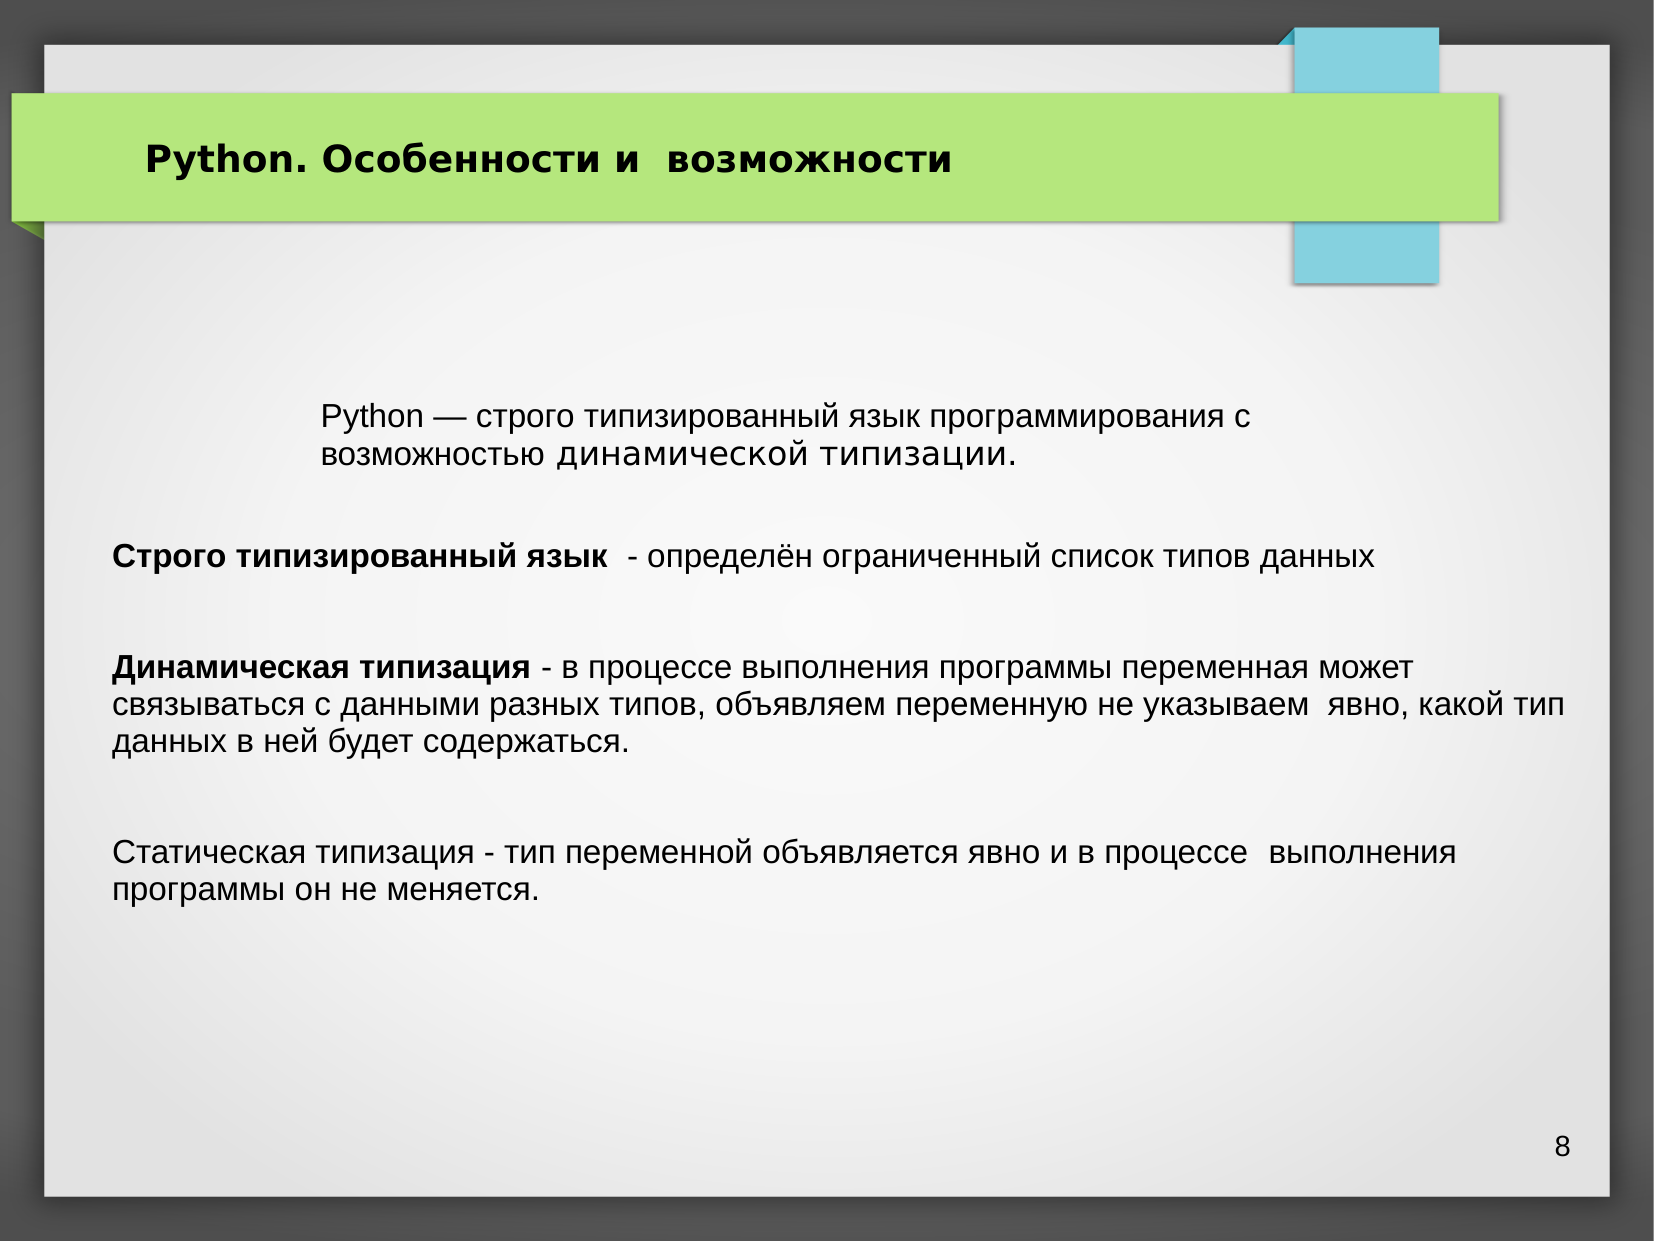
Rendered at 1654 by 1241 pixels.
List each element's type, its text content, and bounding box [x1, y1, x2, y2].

text_box Строго типизированный язык - определён ограниченный список типов данных Динамическая типизация - в процессе выполнения программы переменная может связываться с данными разных типов, объявляем переменную не указываем явно, какой тип данных в ней будет содержаться. Статическая типизация - тип переменной объявляется явно и в процессе выполнения программы он не меняется. [112, 508, 1607, 1048]
text_box Python. Особенности и возможности [129, 129, 969, 189]
picture [0, 0, 1654, 1241]
text_box Python — строго типизированный язык программирования с возможностью динамической типизации. [305, 389, 1497, 481]
